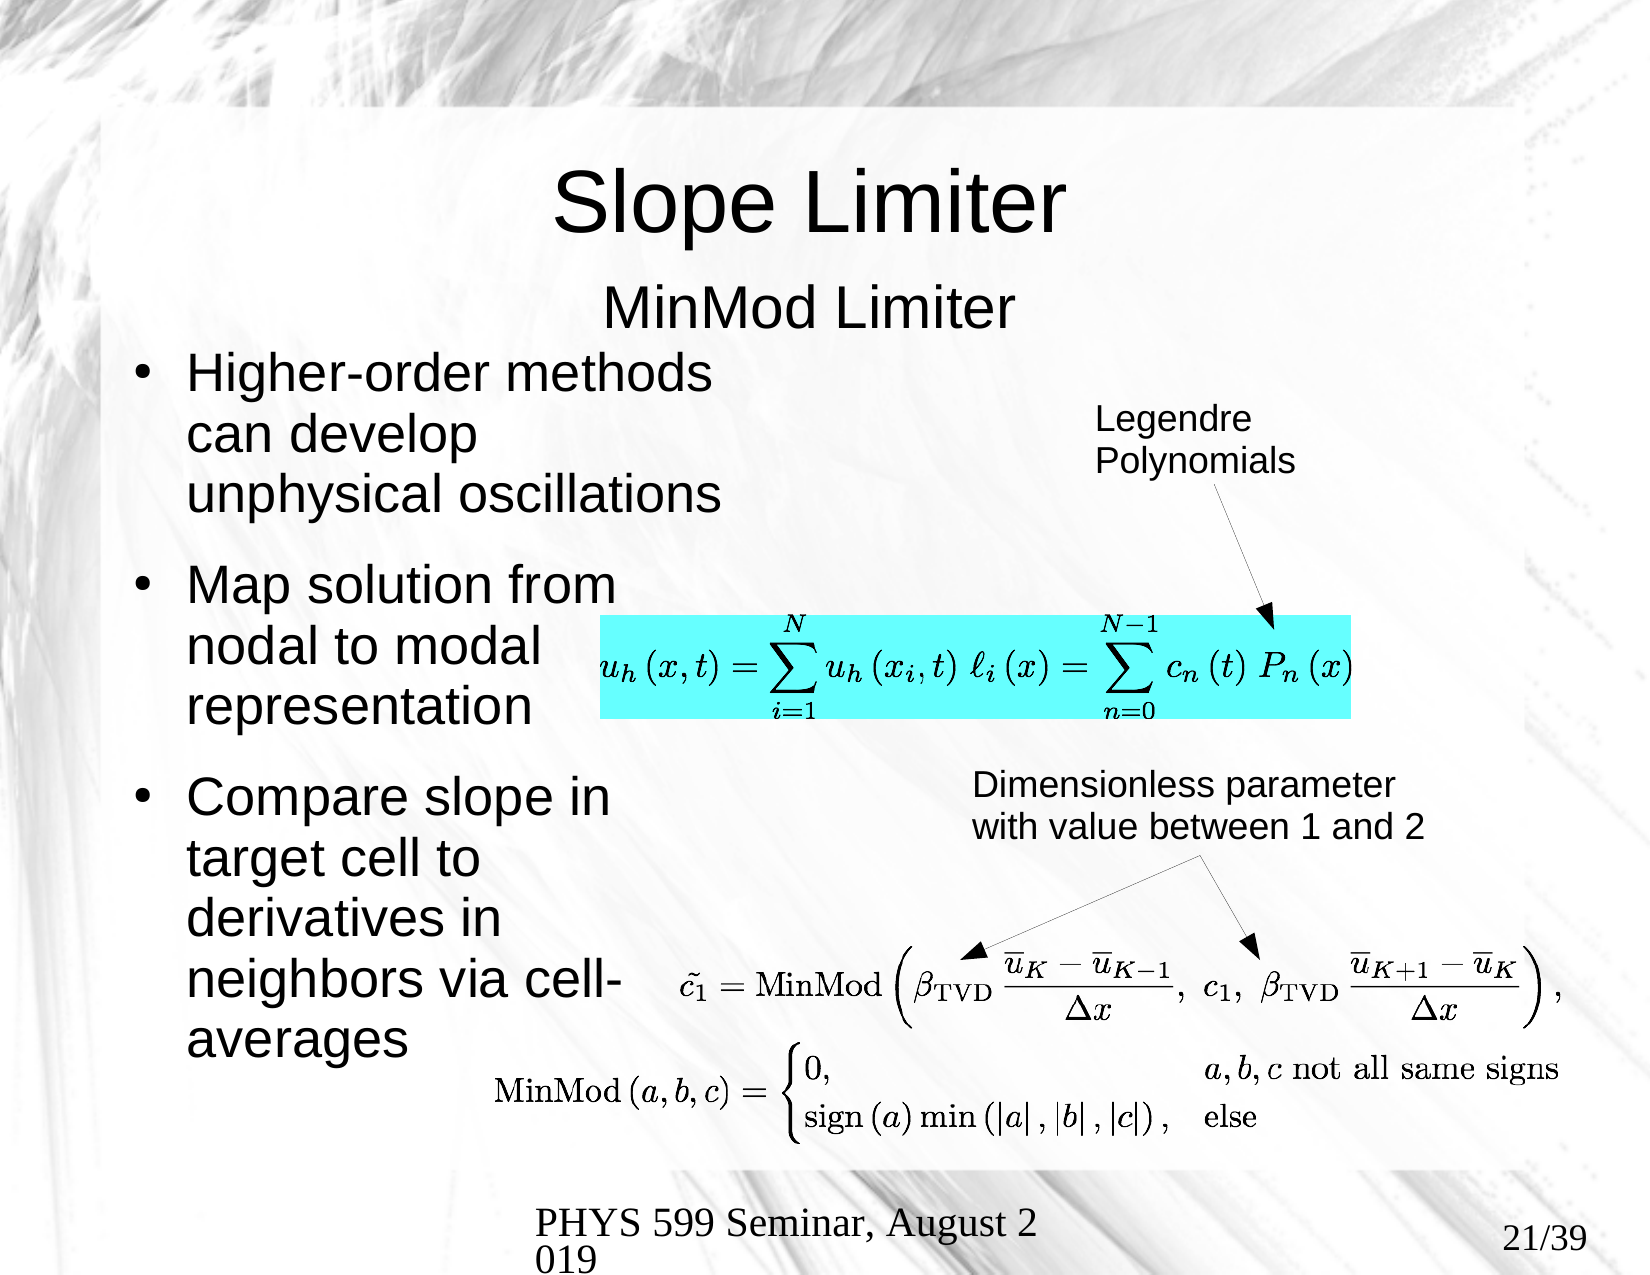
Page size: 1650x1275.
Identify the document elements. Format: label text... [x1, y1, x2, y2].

title Slope Limiter [117, 115, 1503, 221]
text_box Legendre Polynomials [1080, 389, 1321, 489]
title MinMod Limiter [117, 221, 1503, 395]
list Higher-order methods can develop unphysical oscillations Map solution from nodal to modal representation Compare slope in target cell to derivatives in neighbors via cell-averages [115, 342, 730, 1130]
text_box Dimensionless parameter with value between 1 and 2 [957, 756, 1468, 874]
picture [0, 0, 1650, 1275]
